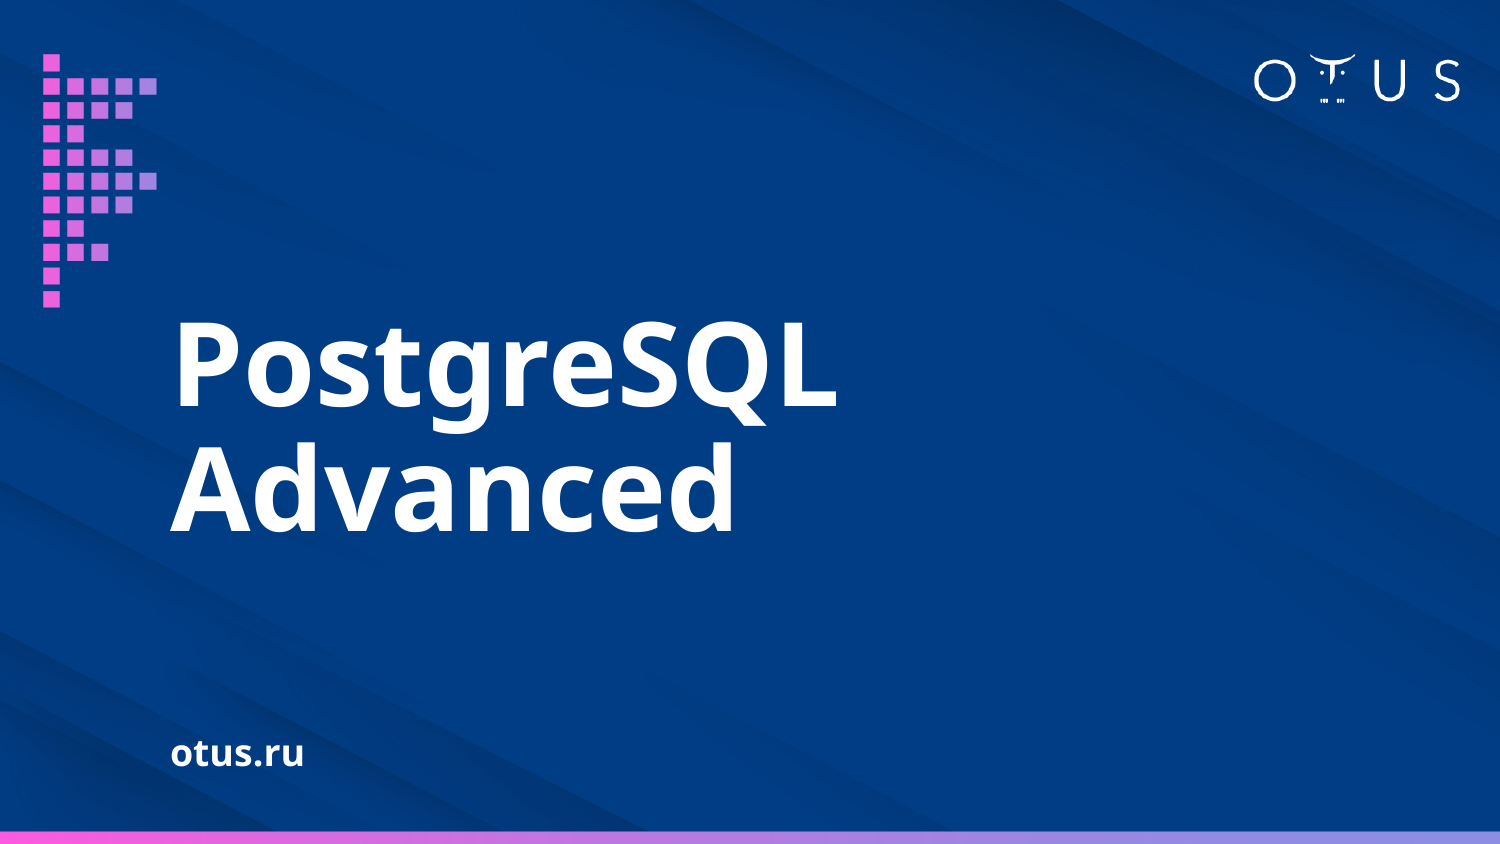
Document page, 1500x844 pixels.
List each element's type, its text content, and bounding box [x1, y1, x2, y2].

picture [0, 0, 1500, 844]
subtitle otus.ru [154, 713, 1500, 793]
title PostgreSQL Advanced [154, 290, 1366, 680]
